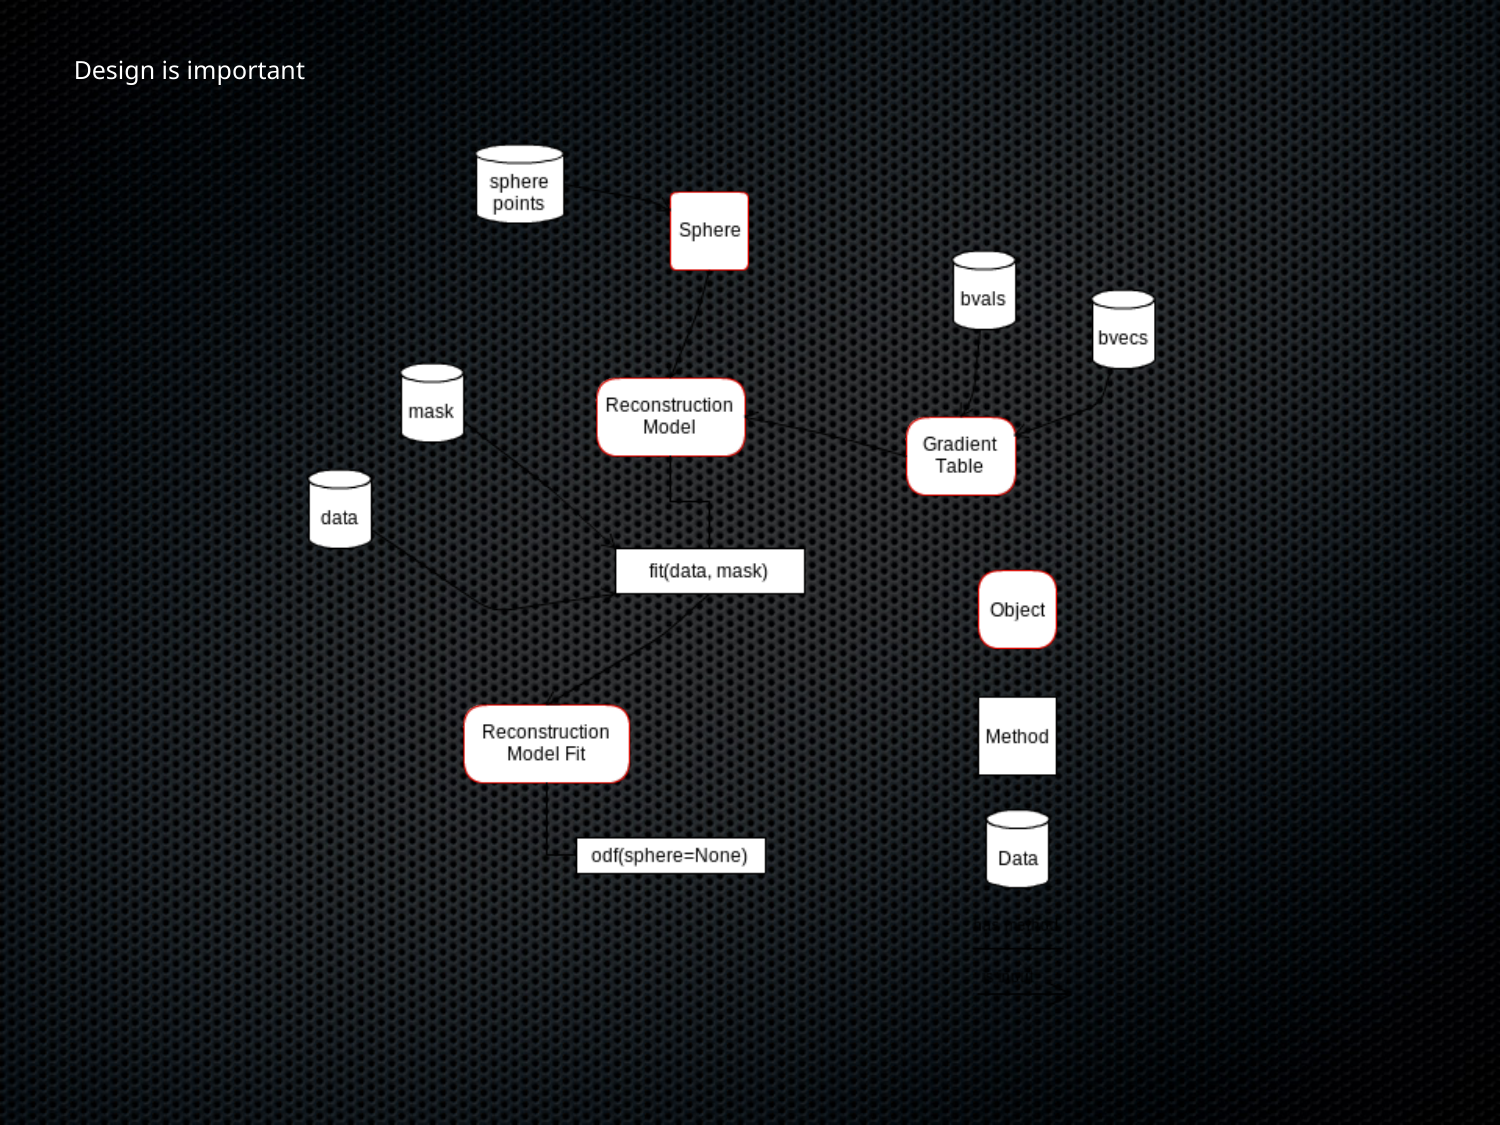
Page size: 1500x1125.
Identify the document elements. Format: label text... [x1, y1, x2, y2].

picture [0, 0, 1500, 1125]
text_box Design is important [59, 47, 334, 93]
